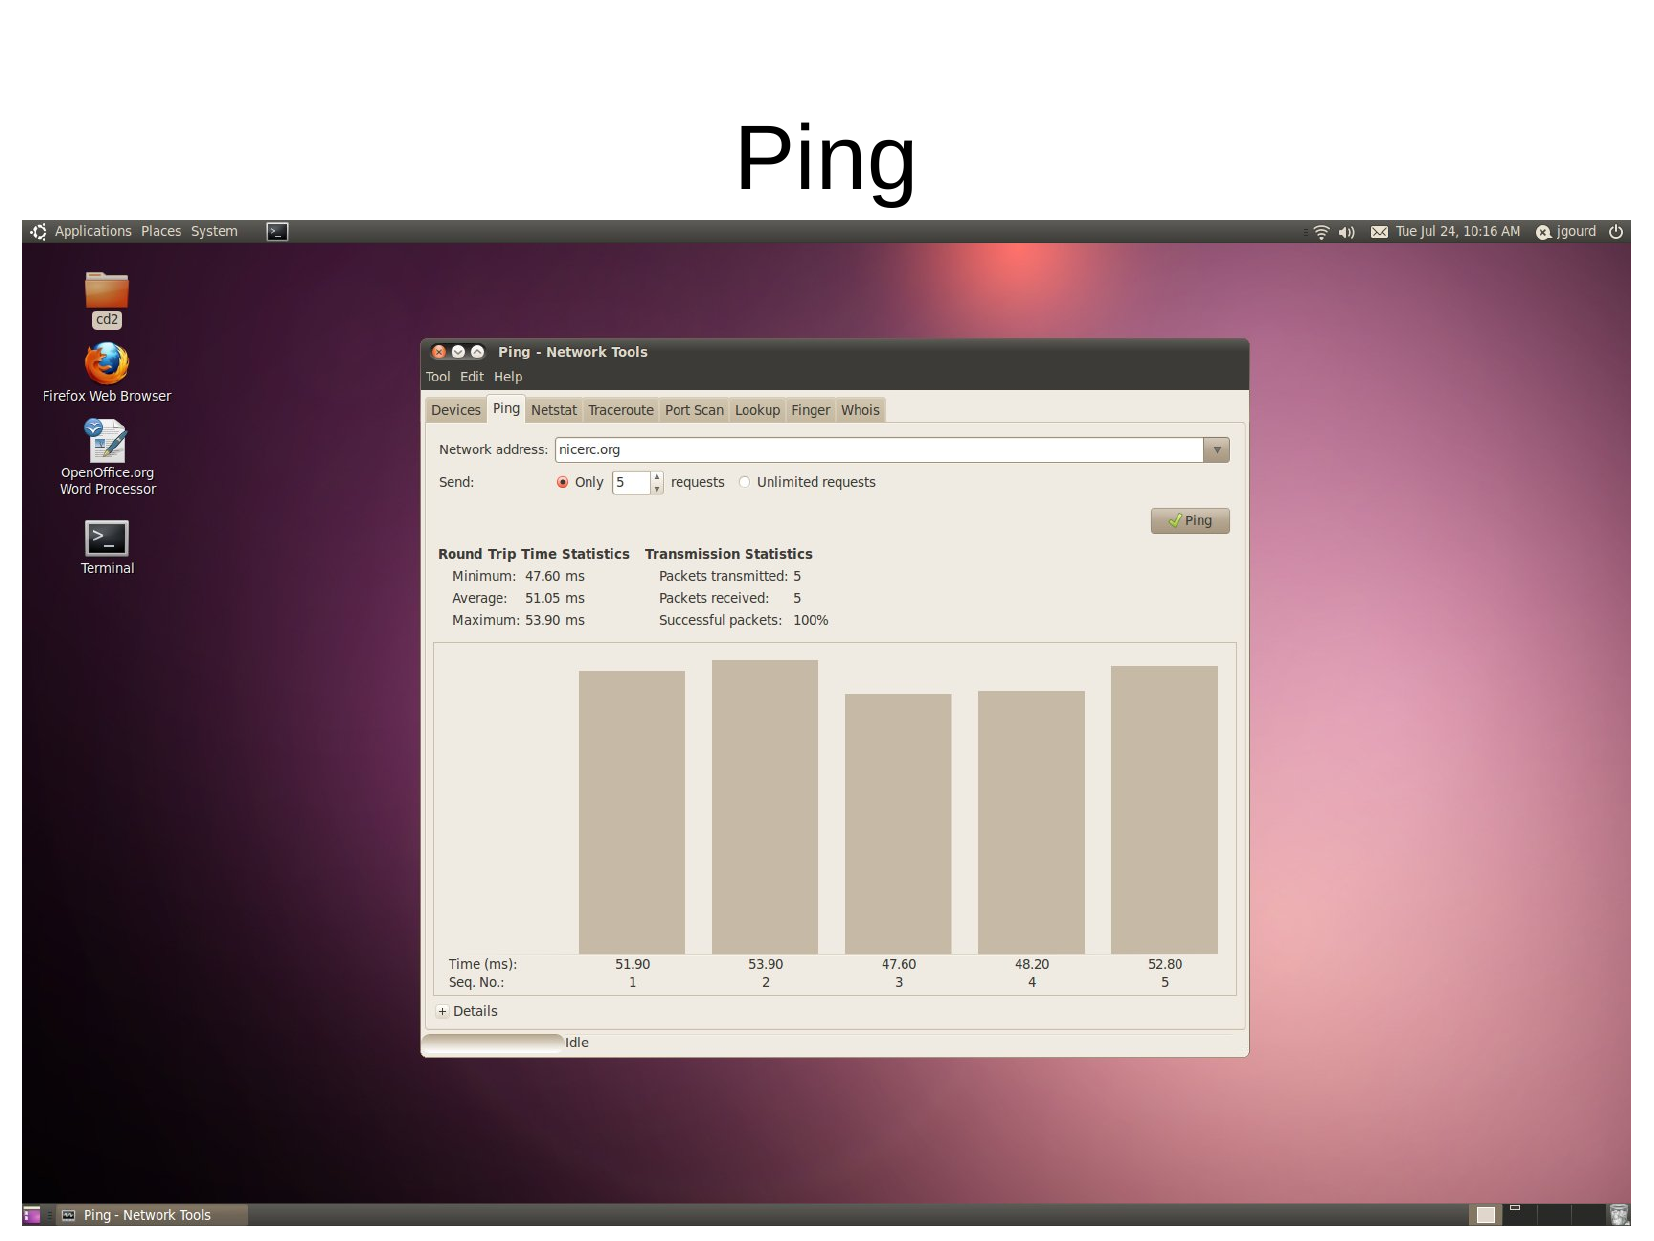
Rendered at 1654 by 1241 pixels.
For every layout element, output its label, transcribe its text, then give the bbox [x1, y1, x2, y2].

picture [22, 220, 1631, 1226]
title Ping [82, 49, 1571, 220]
